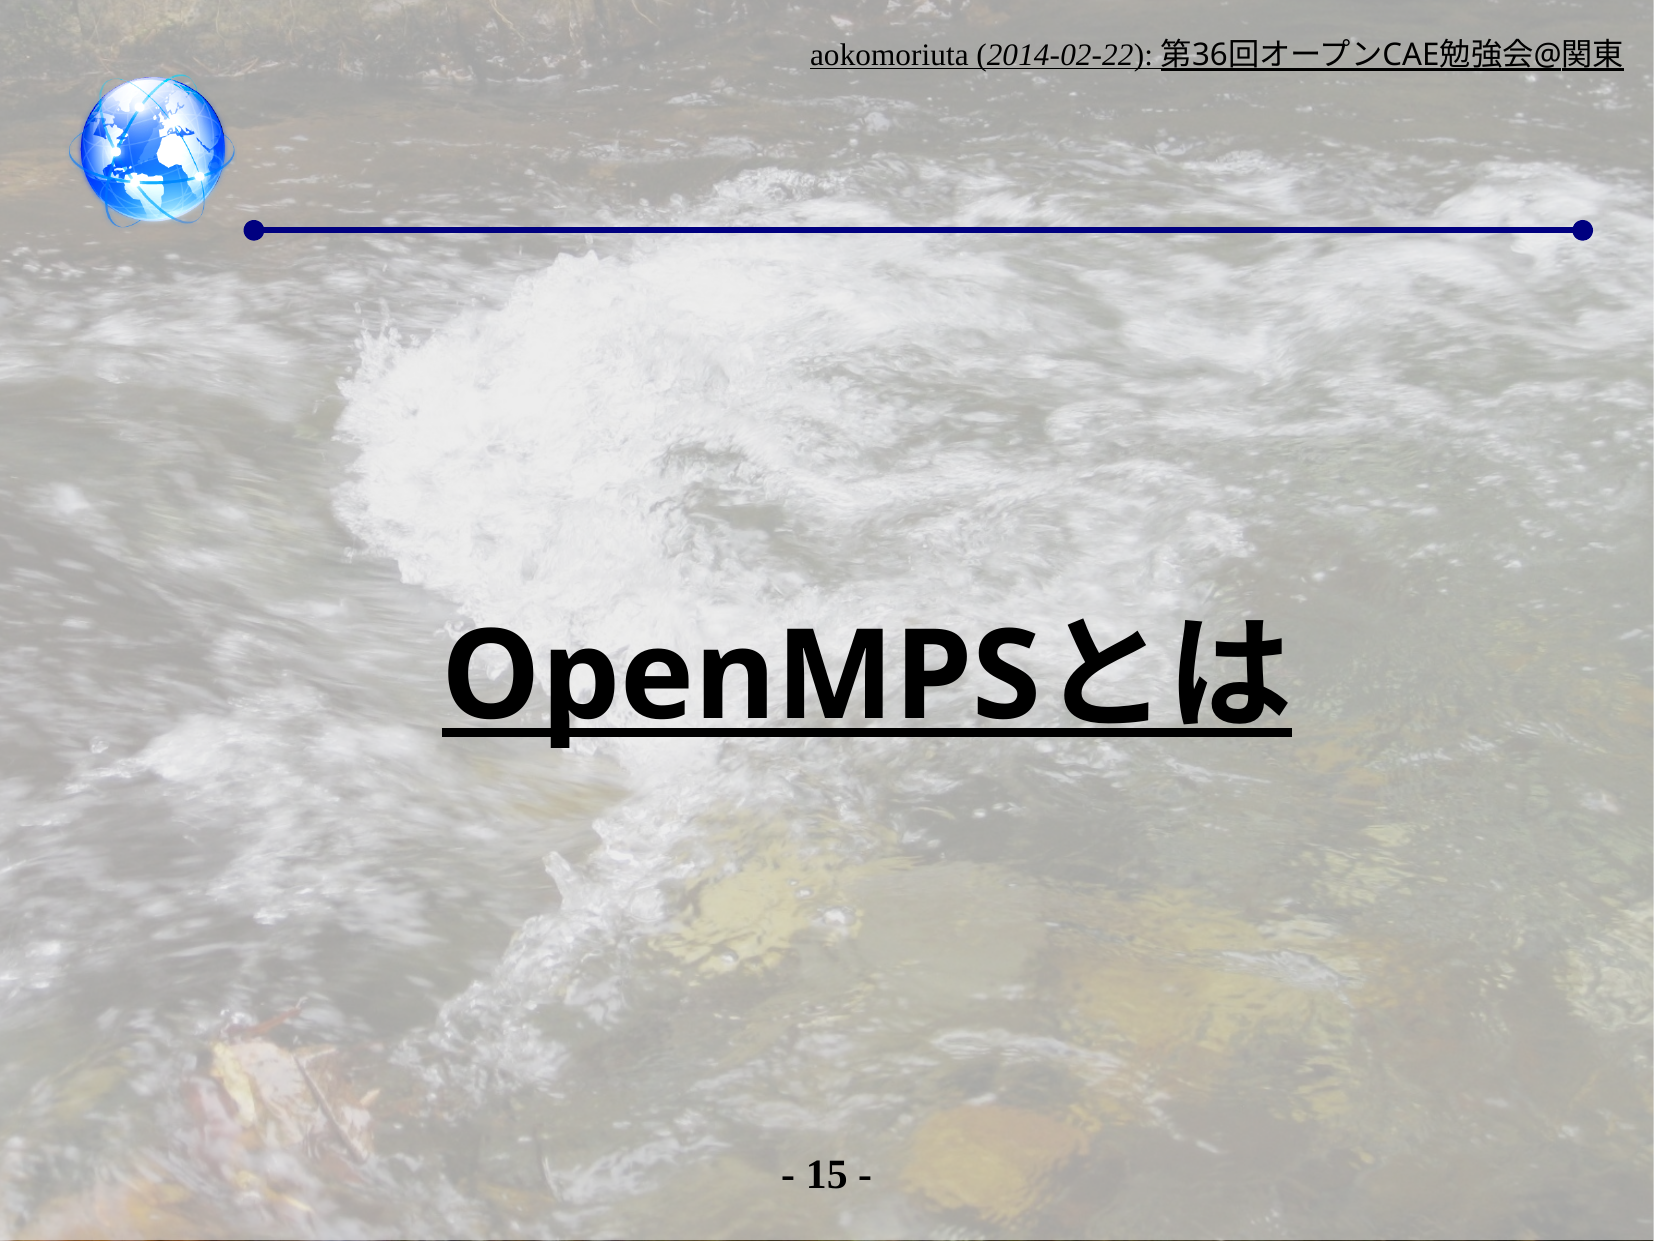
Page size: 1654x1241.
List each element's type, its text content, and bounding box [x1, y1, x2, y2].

picture [65, 64, 237, 236]
text_box OpenMPSとは [29, 570, 1625, 759]
